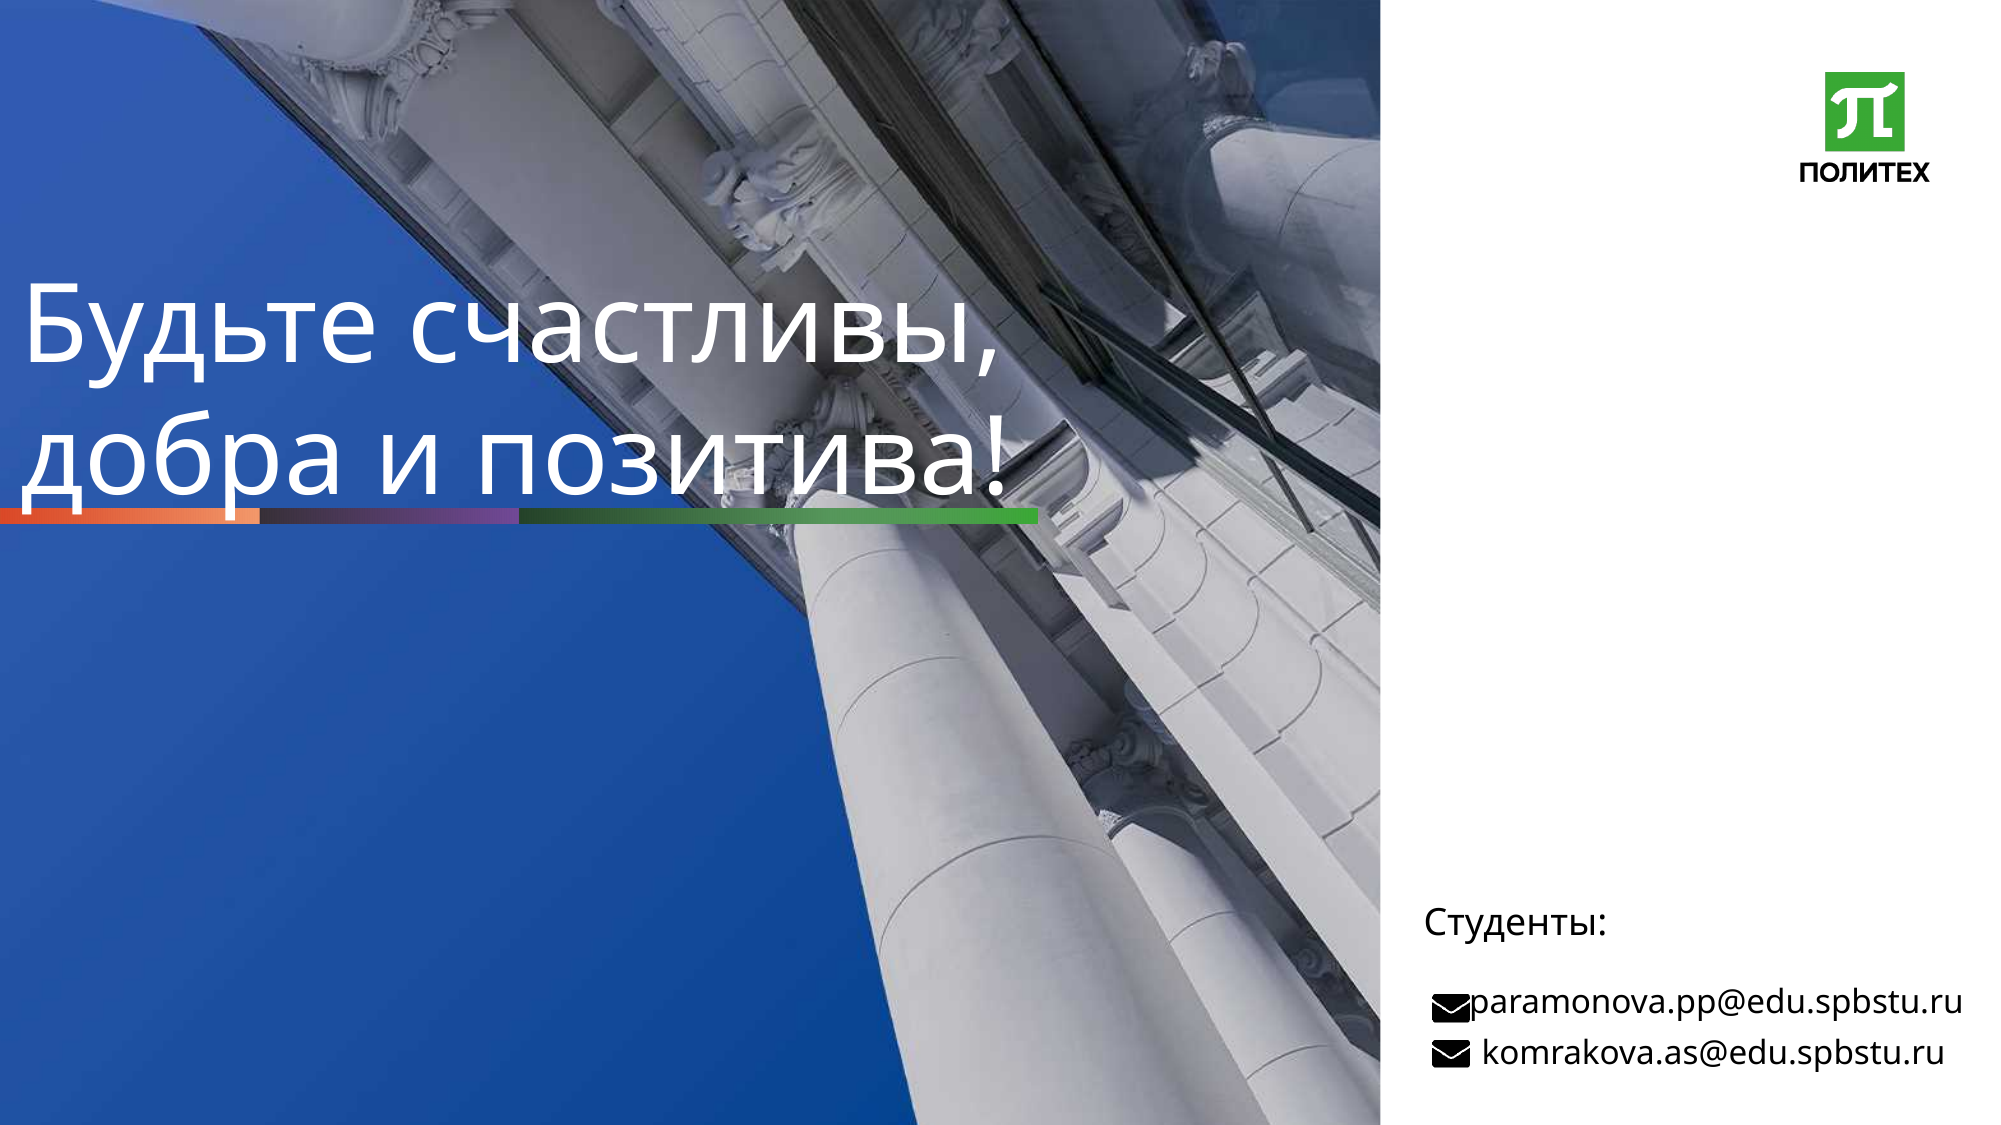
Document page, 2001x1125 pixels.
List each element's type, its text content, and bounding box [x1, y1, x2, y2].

text_box Студенты: [616, 889, 1623, 990]
picture [1432, 989, 1470, 1027]
picture [1432, 1035, 1466, 1072]
text_box komrakova.as@edu.spbstu.ru [1466, 1023, 2000, 1124]
text_box paramonova.pp@edu.spbstu.ru [1469, 978, 2000, 1017]
picture [1800, 72, 1930, 182]
picture [0, 0, 1381, 1125]
title Будьте счастливы, добра и позитива! [5, 244, 1432, 526]
